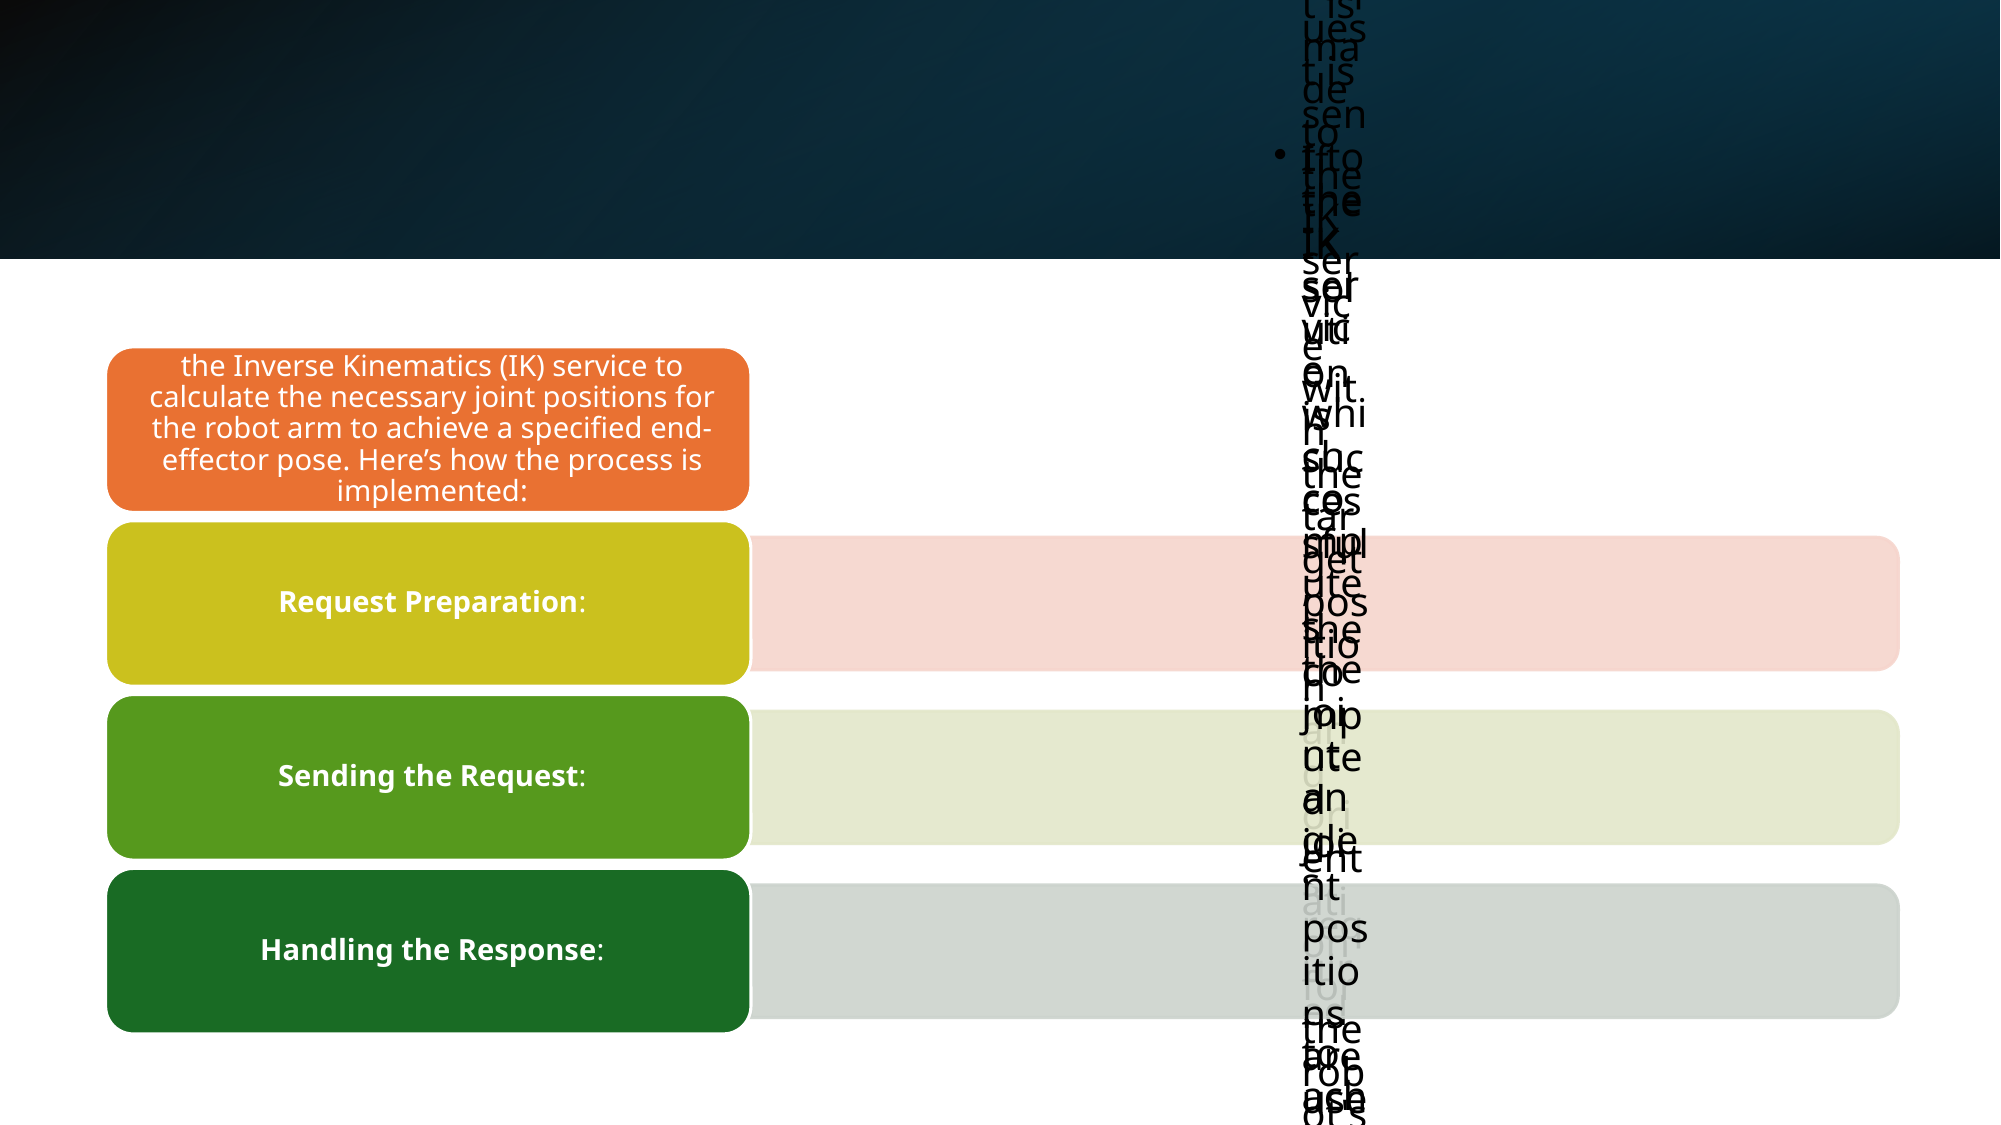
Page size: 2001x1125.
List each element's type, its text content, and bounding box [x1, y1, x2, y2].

text_box [0, 0, 2000, 1125]
text_box A request is made to the IK service with the target position and orientation for the robot's end-effector. [1318, 537, 1899, 670]
text_box [1345, 1051, 1356, 1057]
text_box Sending the Request: [105, 694, 751, 861]
text_box [1308, 1091, 1317, 1098]
text_box [1307, 1112, 1319, 1125]
text_box [1308, 1100, 1317, 1107]
text_box the Inverse Kinematics (IK) service to calculate the necessary joint positions for the robot arm to achieve a specified end-effector pose. Here’s how the process is implemented: [105, 346, 751, 513]
text_box [1332, 1110, 1362, 1125]
text_box [1348, 1069, 1360, 1083]
text_box Handling the Response: [105, 868, 751, 1034]
text_box A request is made to the IK service with the target position and orientation for the robot's end-effector. [751, 537, 1319, 670]
text_box [1351, 1103, 1360, 1108]
text_box If the IK solution is successful, the computed joint positions are used to move the robot arm to the target pose. [751, 885, 1899, 1018]
text_box Request Preparation: [105, 520, 751, 687]
text_box [1351, 1094, 1360, 1100]
text_box The request is sent to the IK service, which computes the joint angles required to achieve the desired end-effector pose. [751, 711, 1899, 844]
